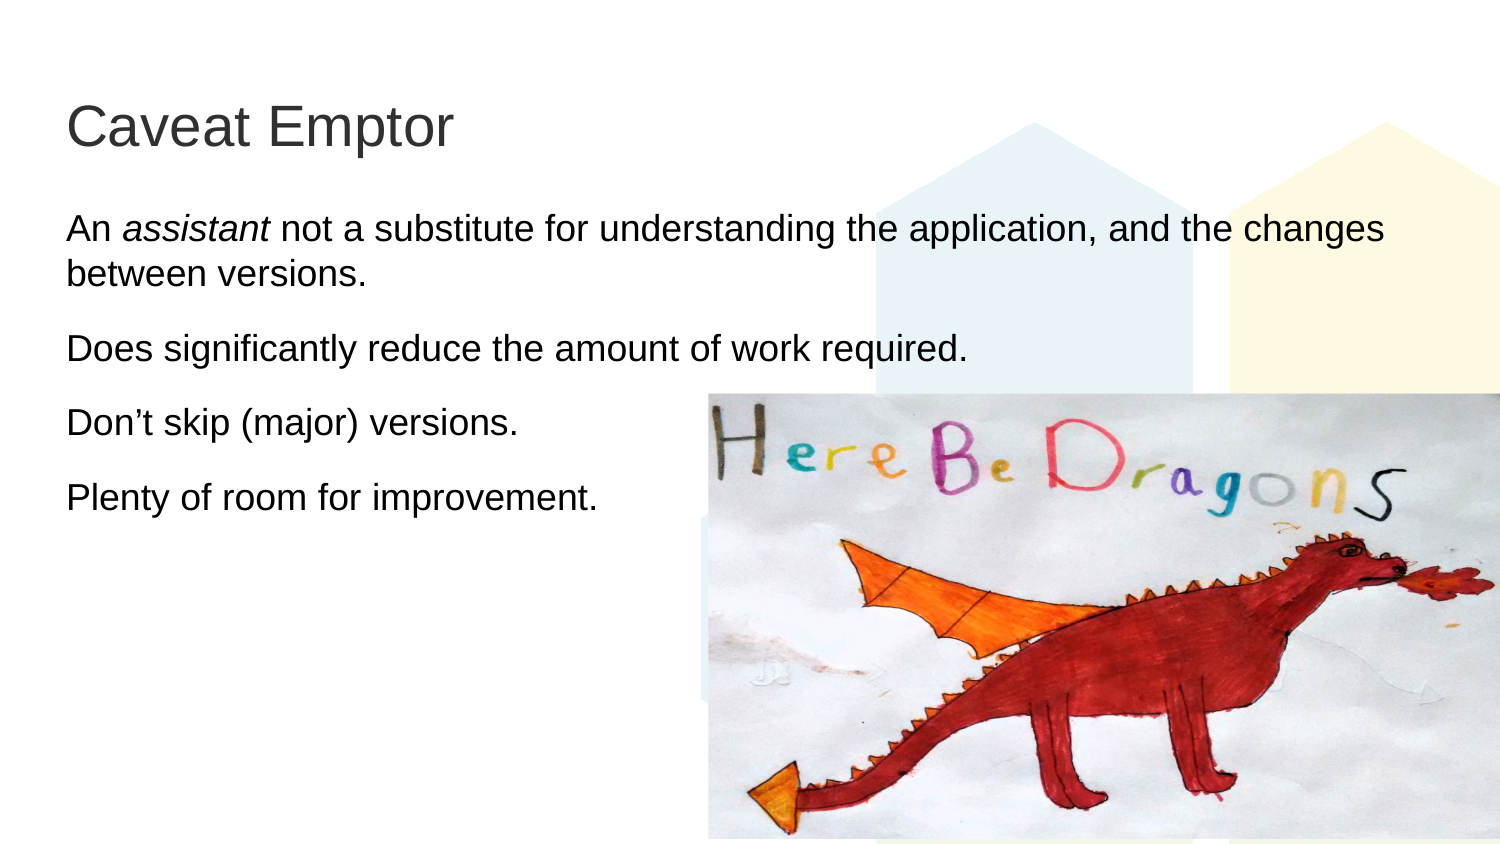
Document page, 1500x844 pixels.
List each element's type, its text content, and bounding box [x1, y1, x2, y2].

list An assistant not a substitute for understanding the application, and the changes between versions. Does significantly reduce the amount of work required. Don’t skip (major) versions. Plenty of room for improvement. [51, 189, 1449, 750]
picture [0, 0, 1500, 844]
title Caveat Emptor [51, 72, 1449, 167]
